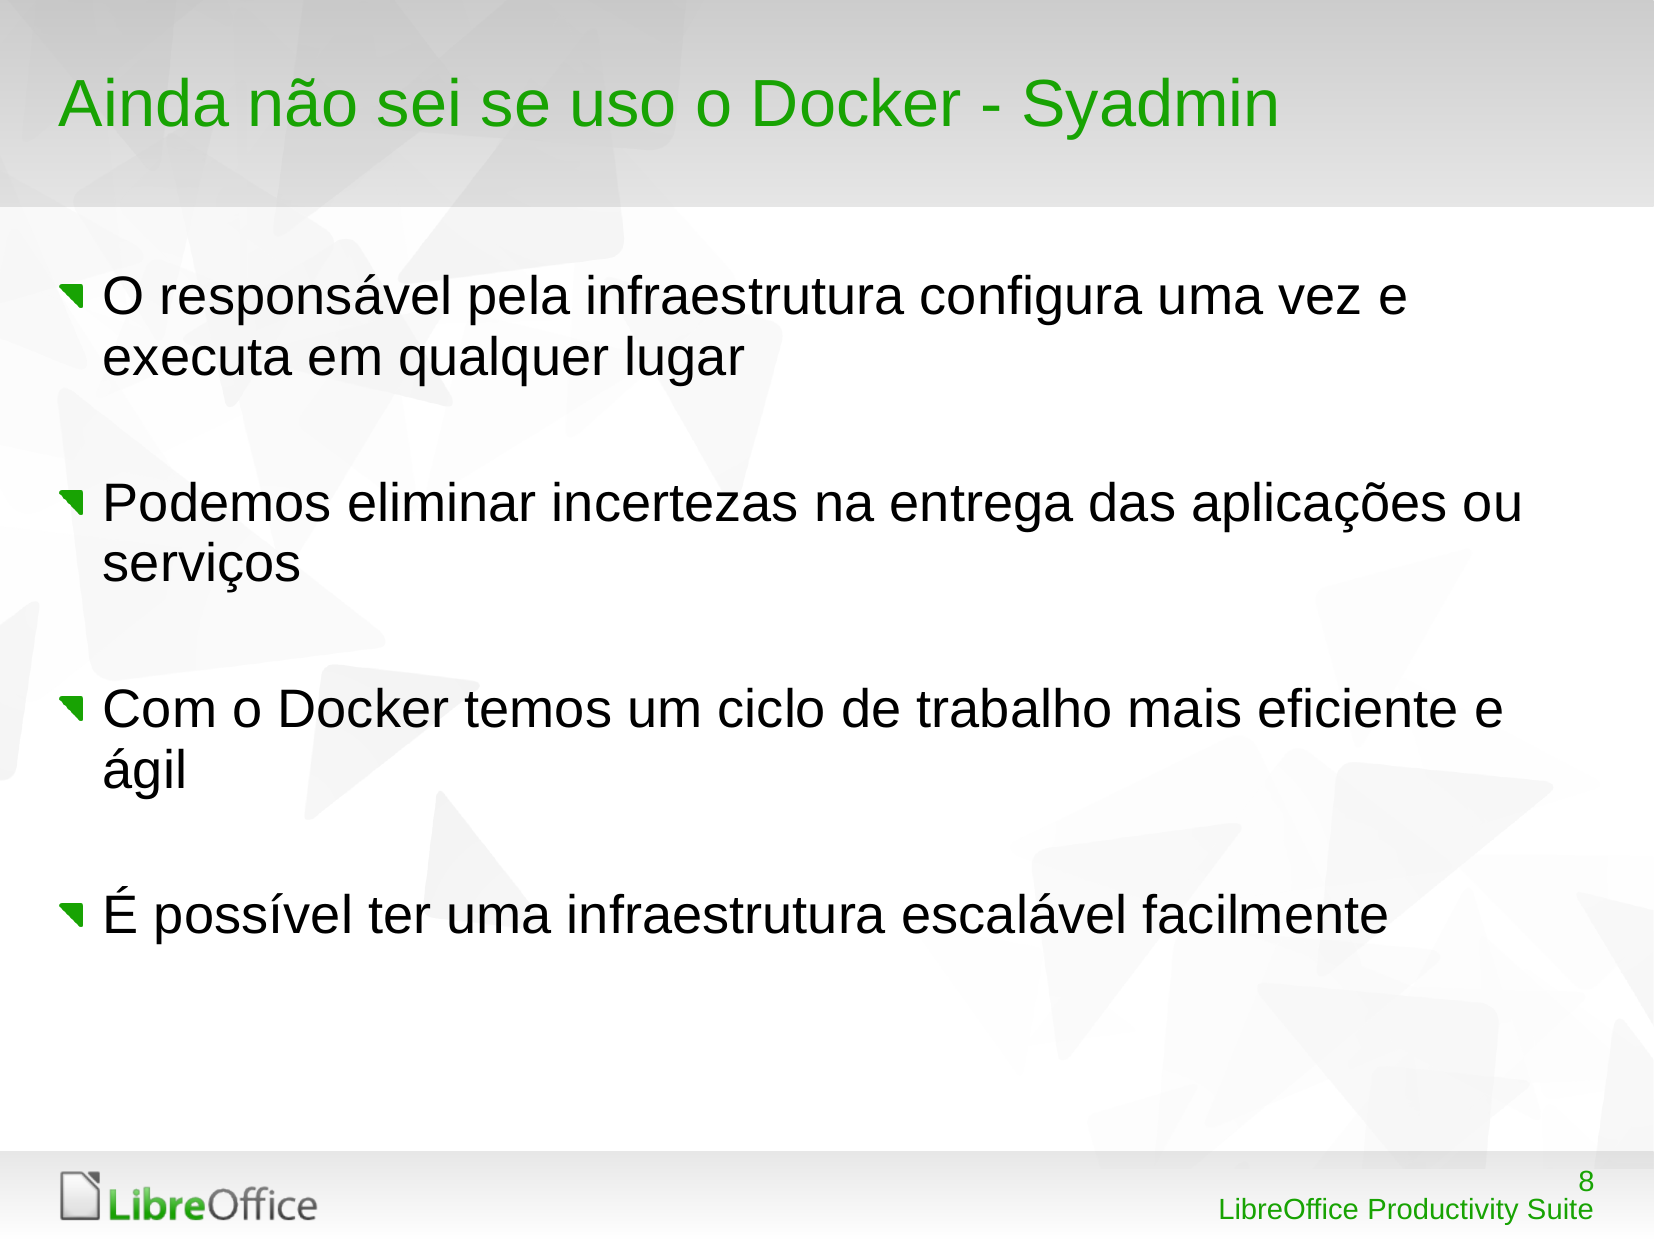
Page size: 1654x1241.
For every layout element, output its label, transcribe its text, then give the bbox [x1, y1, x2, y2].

picture [41, 1152, 337, 1240]
list O responsável pela infraestrutura configura uma vez e executa em qualquer lugar Podemos eliminar incertezas na entrega das aplicações ou serviços Com o Docker temos um ciclo de trabalho mais eficiente e ágil É possível ter uma infraestrutura escalável facilmente [59, 265, 1595, 986]
title Ainda não sei se uso o Docker - Syadmin [59, 29, 1595, 178]
picture [0, 0, 783, 931]
picture [915, 548, 1654, 1169]
